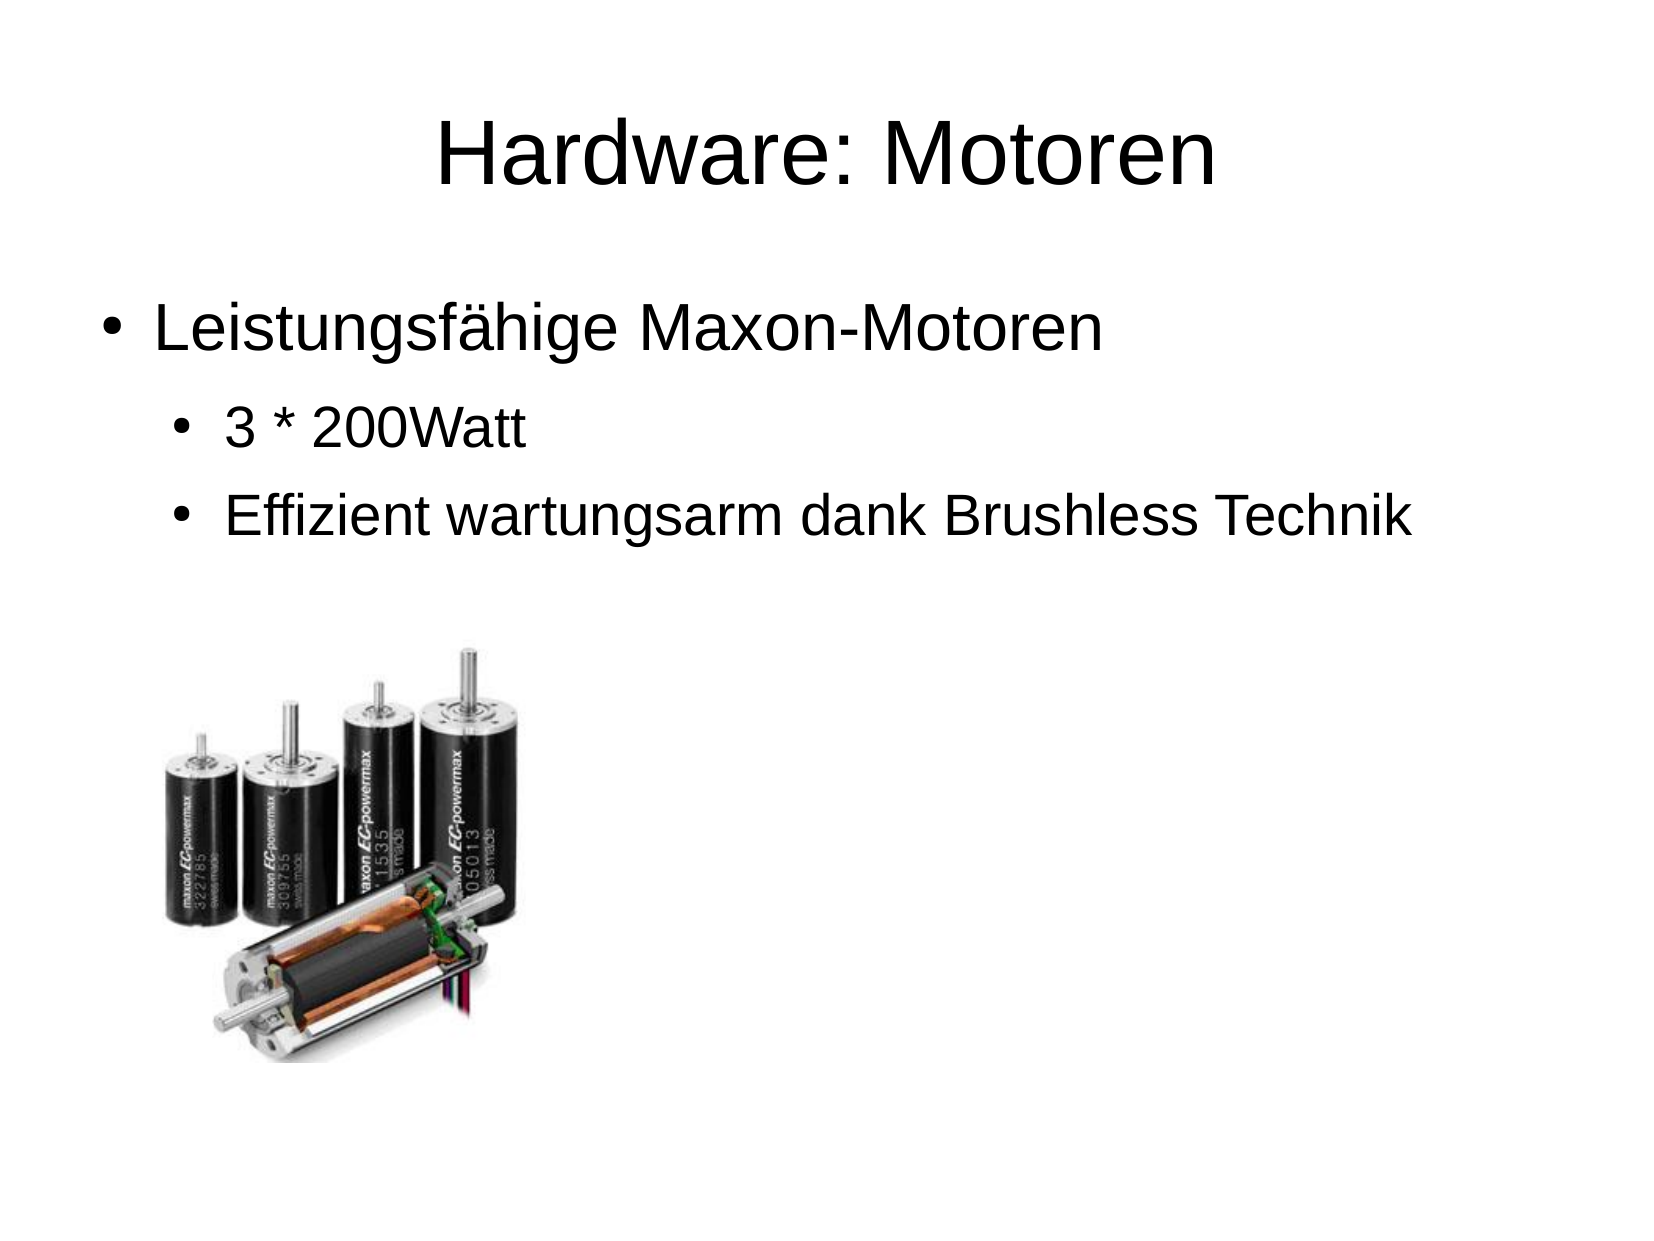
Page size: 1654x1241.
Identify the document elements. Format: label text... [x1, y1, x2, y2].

list Leistungsfähige Maxon-Motoren 3 * 200Watt Effizient wartungsarm dank Brushless Technik [82, 290, 1571, 1109]
picture [150, 637, 529, 1063]
title Hardware: Motoren [82, 56, 1571, 250]
